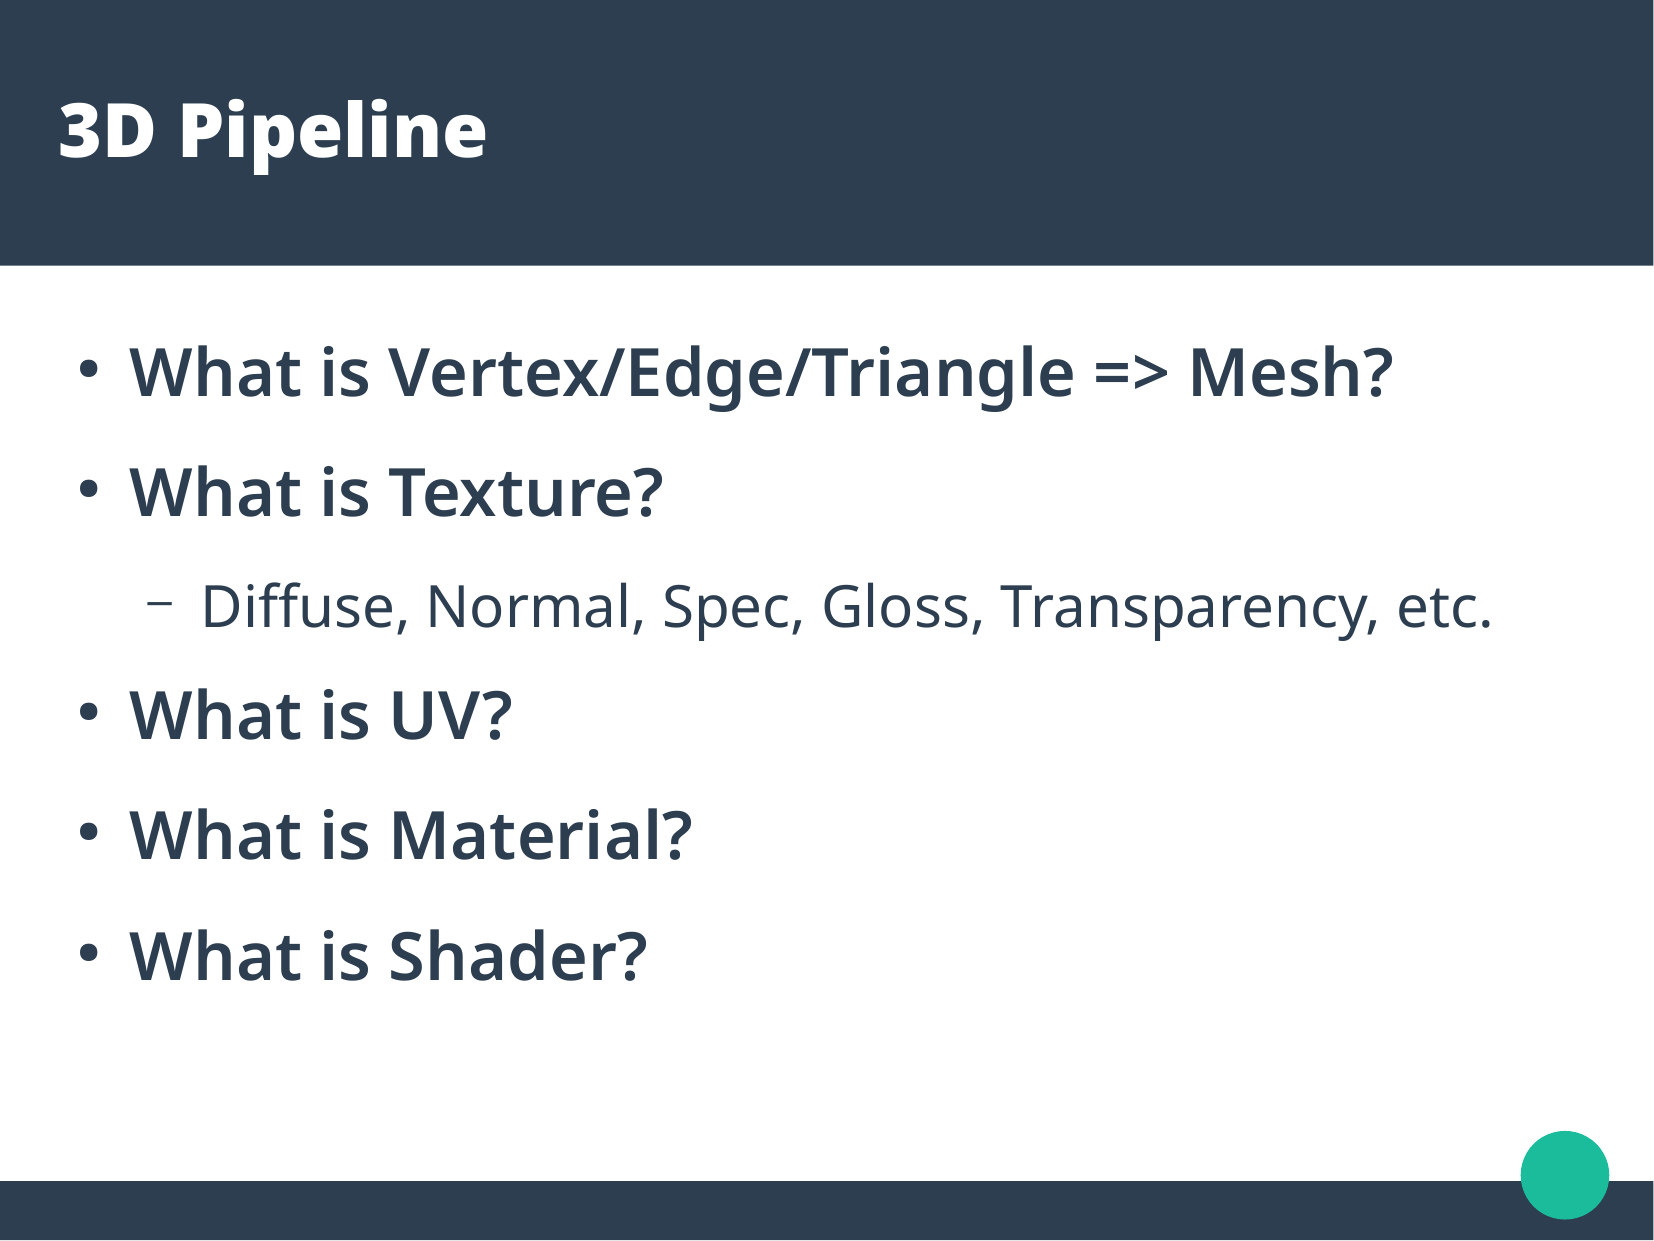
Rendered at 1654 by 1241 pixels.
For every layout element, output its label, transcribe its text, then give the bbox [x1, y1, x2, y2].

title 3D Pipeline [59, 49, 1595, 207]
list What is Vertex/Edge/Triangle => Mesh? What is Texture? Diffuse, Normal, Spec, Gloss, Transparency, etc. What is UV? What is Material? What is Shader? [59, 324, 1595, 1152]
